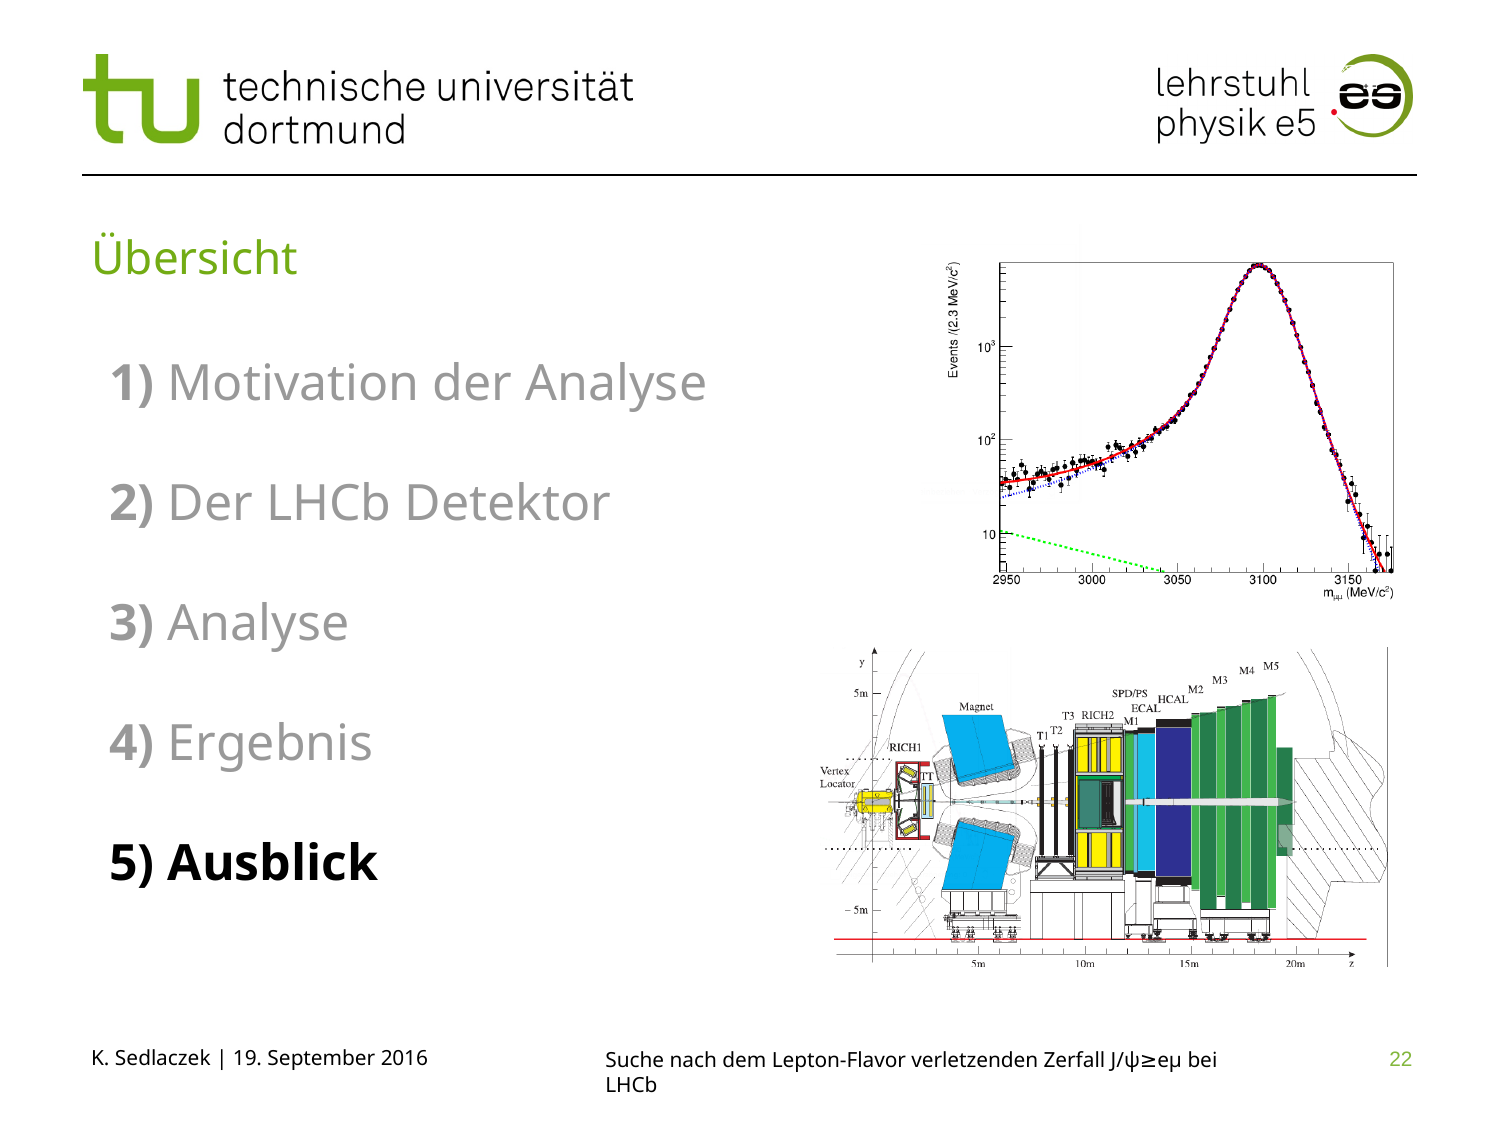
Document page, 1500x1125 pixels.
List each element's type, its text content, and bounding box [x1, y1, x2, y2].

picture [921, 224, 1444, 609]
title Übersicht [76, 174, 1411, 337]
text_box K. Sedlaczek | 19. September 2016 [76, 1037, 513, 1113]
text_box Suche nach dem Lepton-Flavor verletzenden Zerfall J/ψ≥eµ bei LHCb [590, 1039, 1288, 1093]
picture [1158, 54, 1413, 144]
text_box 1) Motivation der Analyse 2) Der LHCb Detektor 3) Analyse 4) Ergebnis 5) Ausblick [94, 342, 1323, 898]
picture [83, 54, 633, 144]
picture [820, 647, 1388, 967]
